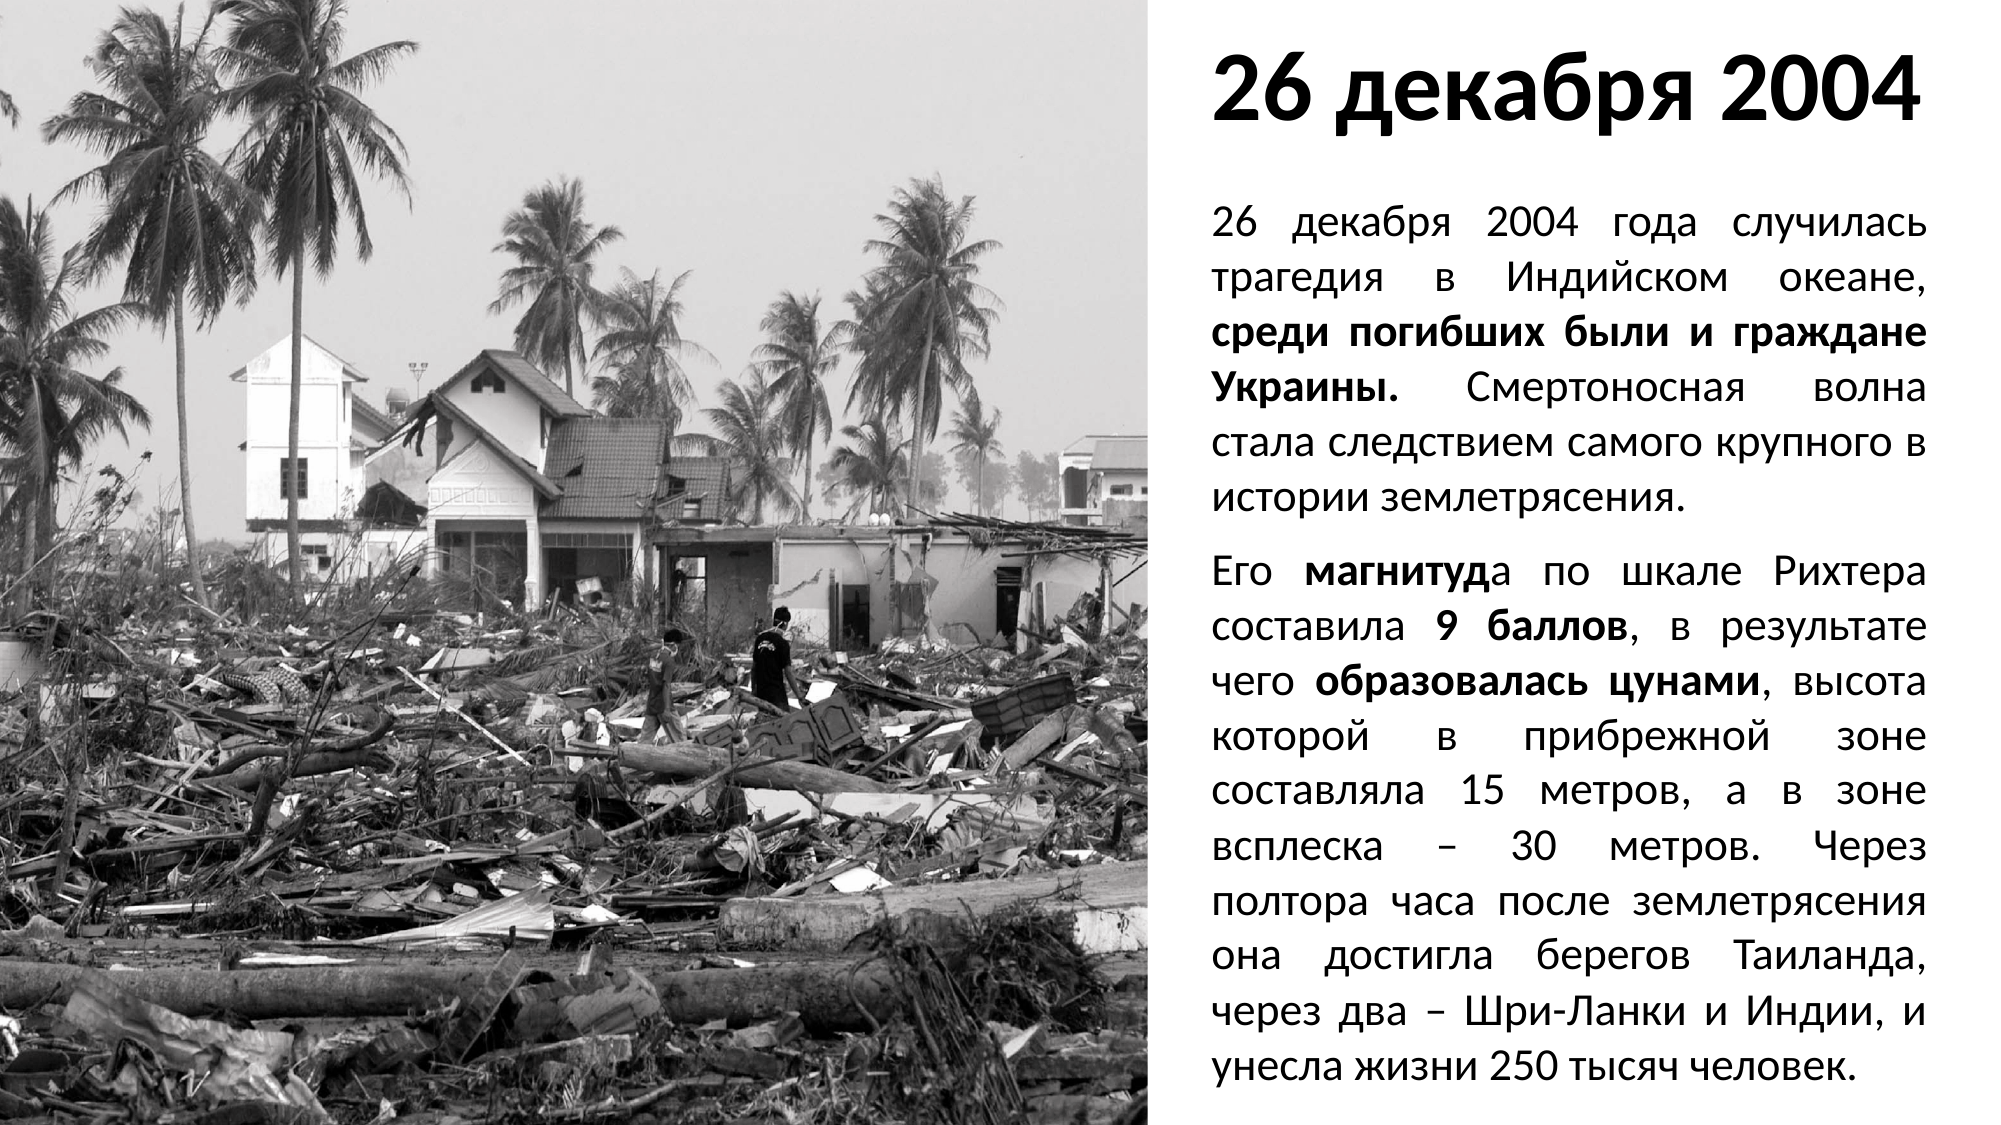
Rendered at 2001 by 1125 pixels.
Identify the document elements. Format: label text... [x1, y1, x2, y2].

picture [0, 0, 1148, 1125]
text_box 26 декабря 2004 года случилась трагедия в Индийском океане, среди погибших были и граждане Украины. Смертоносная волна стала следствием самого крупного в истории землетрясения. [1196, 183, 1943, 529]
text_box 26 декабря 2004 [1196, 12, 1943, 148]
text_box Его магнитуда по шкале Рихтера составила 9 баллов, в результате чего образовалась цунами, высота которой в прибрежной зоне составляла 15 метров, а в зоне всплеска – 30 метров. Через полтора часа после землетрясения она достигла берегов Таиланда, через два – Шри-Ланки и Индии, и унесла жизни 250 тысяч человек. [1196, 531, 1943, 1097]
